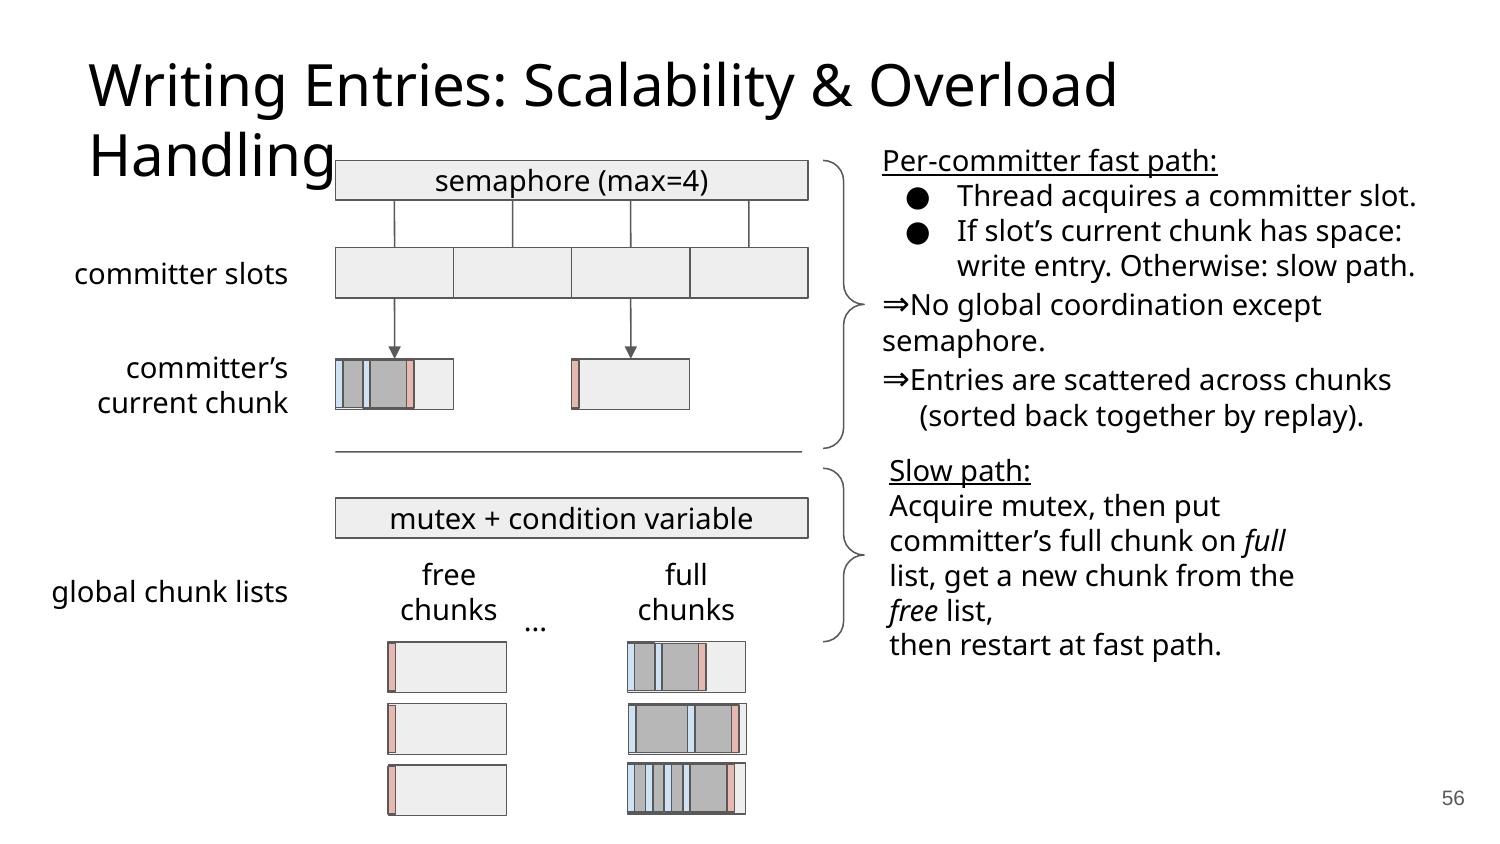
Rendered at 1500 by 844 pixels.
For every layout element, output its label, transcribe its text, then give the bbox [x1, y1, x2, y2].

text_box [388, 764, 507, 816]
text_box full chunks [606, 558, 767, 624]
text_box Slow path: Acquire mutex, then put committer’s full chunk on full list, get a new chunk from the free list, then restart at fast path. [874, 464, 1354, 650]
text_box [335, 247, 808, 299]
text_box committer slots [57, 240, 304, 305]
text_box free chunks [369, 558, 529, 624]
text_box global chunk lists [25, 558, 304, 624]
title Writing Entries: Scalability & Overload Handling [73, 33, 1390, 165]
text_box mutex + condition variable [335, 498, 808, 538]
text_box [388, 641, 507, 693]
text_box Per-committer fast path: Thread acquires a committer slot. If slot’s current chunk has space: write entry. Otherwise: slow path. ⇒No global coordination except semaphore. ⇒Entries are scattered across chunks (sorted back together by replay). [866, 158, 1480, 417]
slide_number <number> [1389, 764, 1480, 830]
text_box [335, 358, 454, 410]
text_box [388, 703, 507, 755]
text_box [571, 358, 690, 410]
text_box semaphore (max=4) [335, 160, 808, 200]
text_box ... [476, 606, 595, 633]
text_box [628, 703, 747, 755]
text_box [627, 641, 746, 693]
text_box committer’s current chunk [57, 352, 304, 417]
text_box [627, 763, 746, 814]
